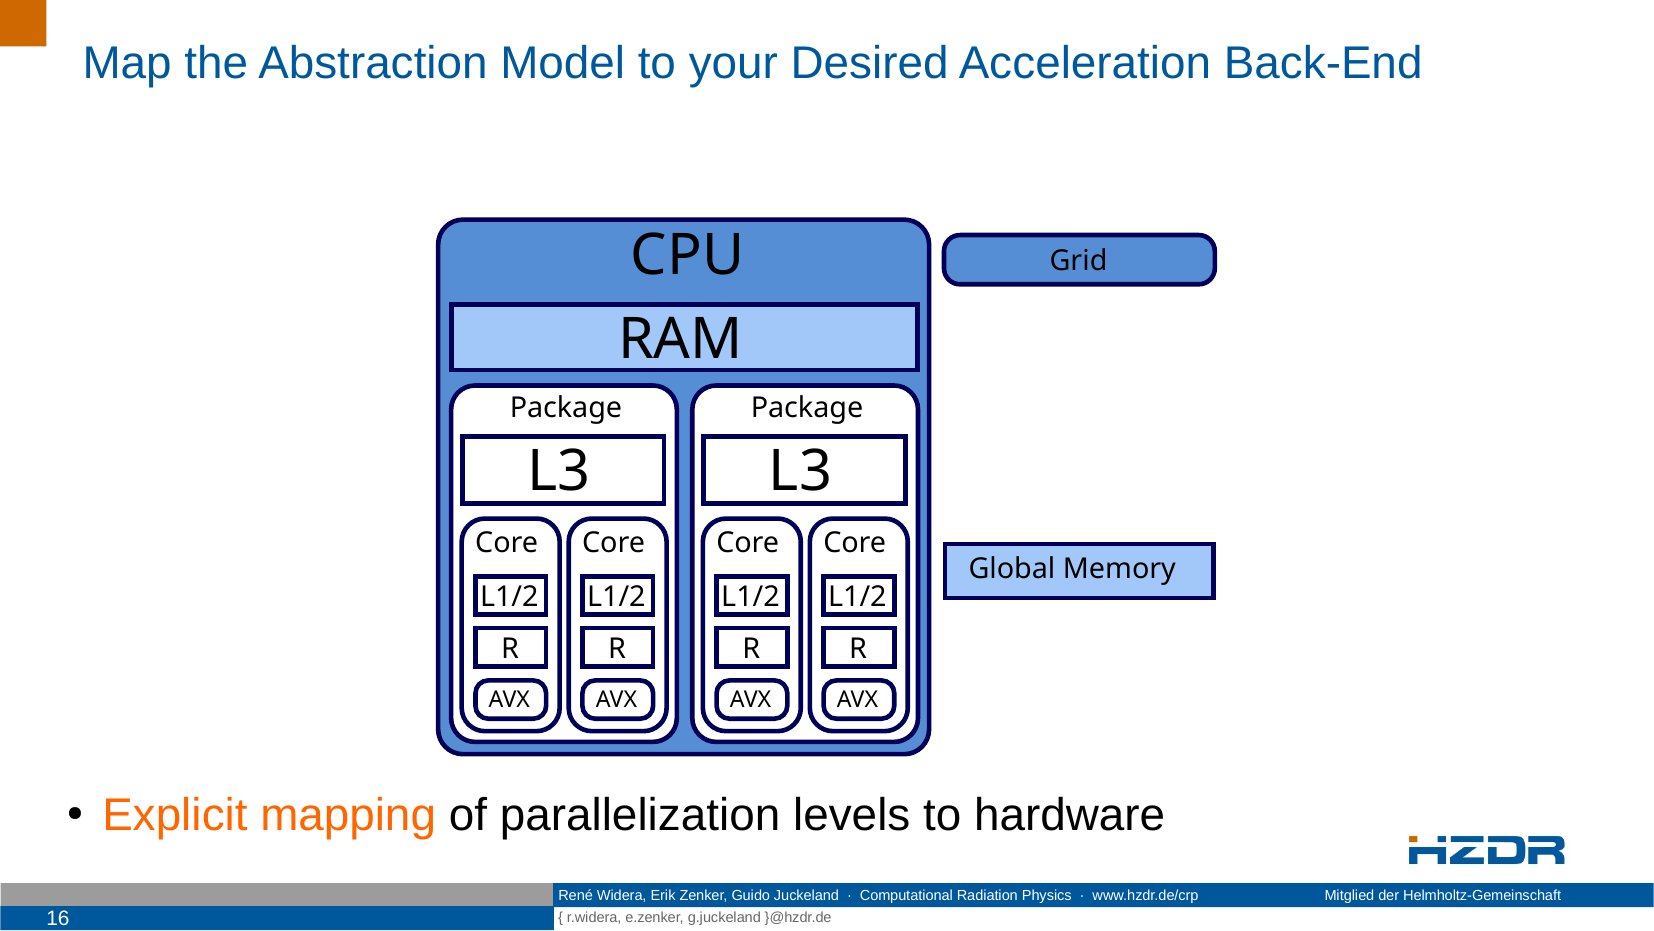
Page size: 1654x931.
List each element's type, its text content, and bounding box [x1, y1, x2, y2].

title Map the Abstraction Model to your Desired Acceleration Back-End [82, 36, 1571, 143]
picture [435, 217, 1218, 757]
picture [1017, 886, 1249, 894]
picture [1392, 819, 1582, 881]
text_box [25, 770, 1392, 883]
text_box Explicit mapping of parallelization levels to hardware [52, 781, 1342, 886]
